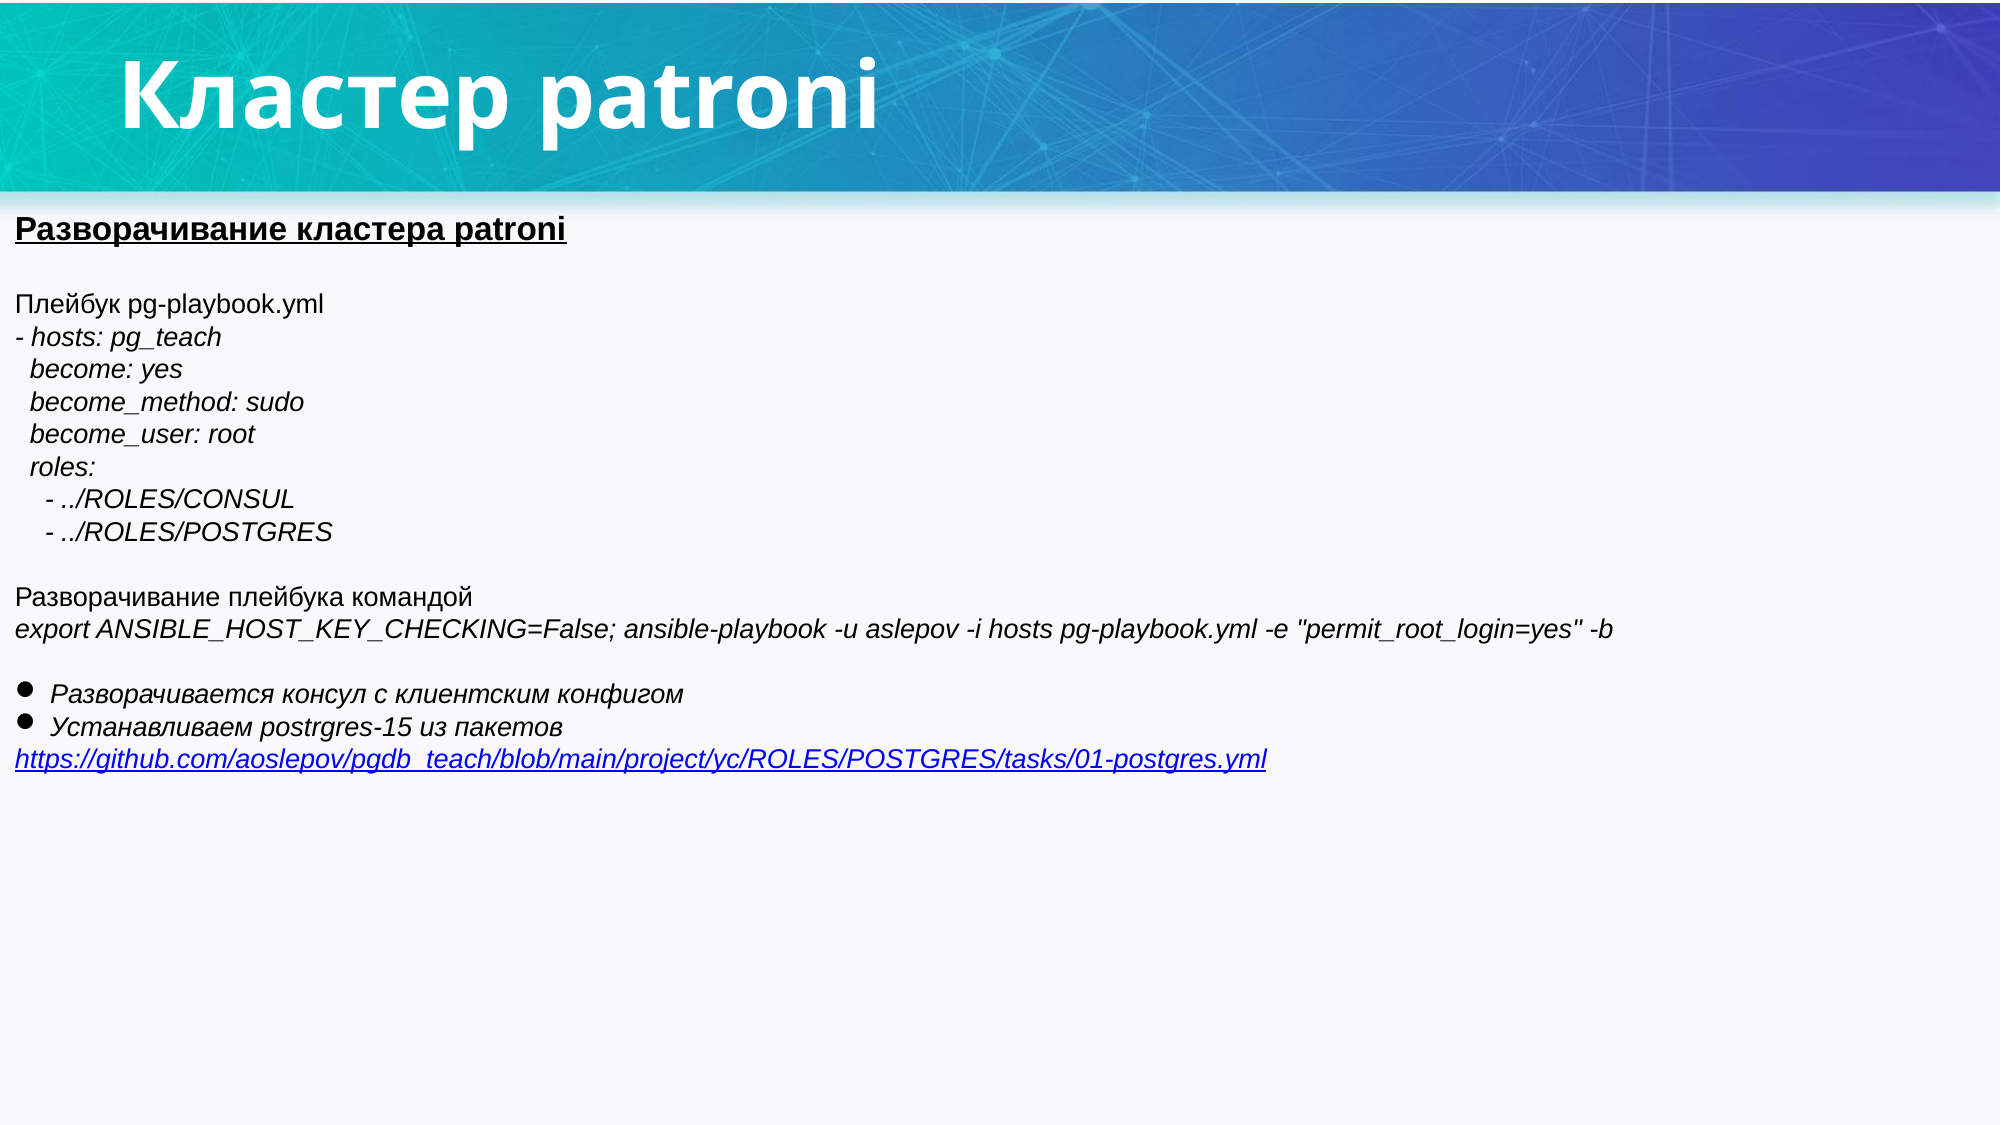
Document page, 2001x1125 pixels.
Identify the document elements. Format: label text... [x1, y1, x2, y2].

text_box Кластер patroni [473, 87, 493, 118]
text_box Разворачивание кластера patroni Плейбук pg-playbook.yml - hosts: pg_teach become: yes become_method: sudo become_user: root roles: - ../ROLES/CONSUL - ../ROLES/POSTGRES Разворачивание плейбука командой export ANSIBLE_HOST_KEY_CHECKING=False; ansible-playbook -u aslepov -i hosts pg-playbook.yml -e "permit_root_login=yes" -b Разворачивается консул с клиентским конфигом Устанавливаем postrgres-15 из пакетов https://github.com/aoslepov/pgdb_teach/blob/main/project/yc/ROLES/POSTGRES/tasks/01-postgres.yml [0, 191, 1995, 952]
picture [0, 3, 2000, 1125]
text_box Кластер patroni [117, 57, 1882, 139]
text_box Кластер patroni [557, 87, 577, 118]
